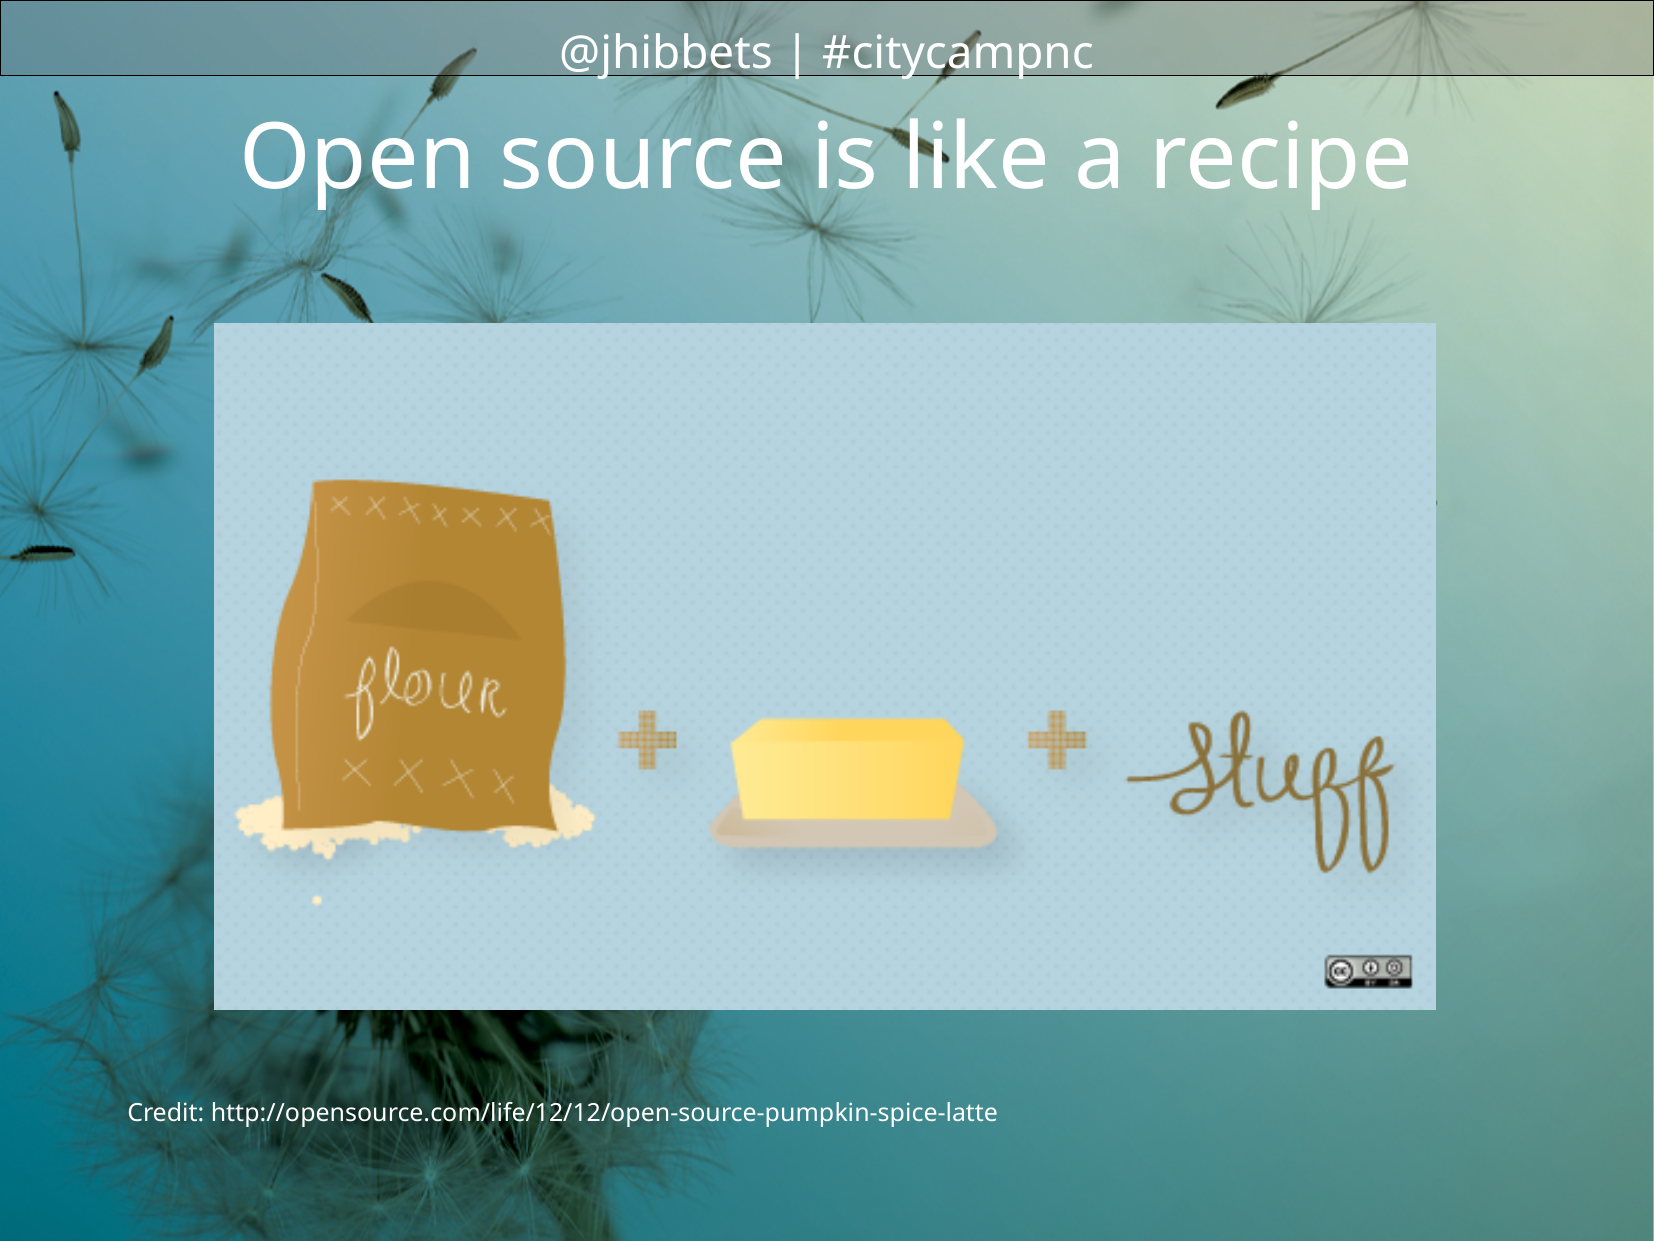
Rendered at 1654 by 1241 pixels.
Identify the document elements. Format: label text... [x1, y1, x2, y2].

title Open source is like a recipe [82, 49, 1571, 257]
text_box Credit: http://opensource.com/life/12/12/open-source-pumpkin-spice-latte [112, 1087, 1014, 1131]
picture [0, 76, 1654, 1241]
